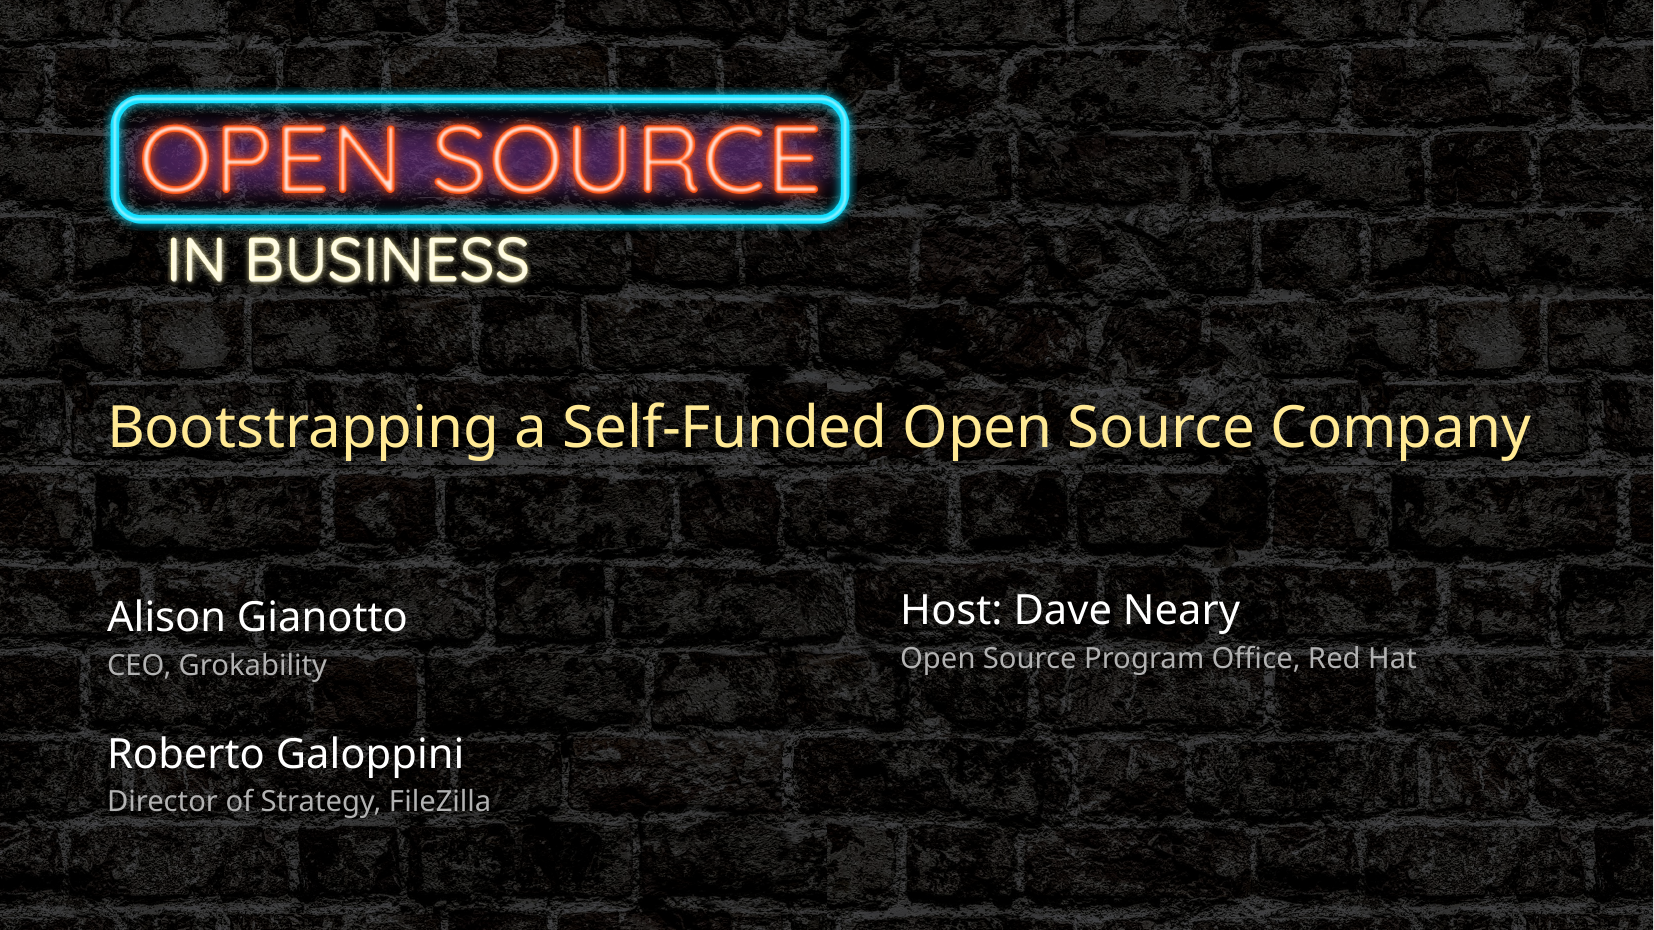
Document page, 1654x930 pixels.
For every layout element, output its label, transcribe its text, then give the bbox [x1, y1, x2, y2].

text_box Host: Dave Neary Open Source Program Office, Red Hat [900, 579, 1587, 885]
picture [0, 0, 1654, 930]
subtitle Alison Gianotto CEO, Grokability Roberto Galoppini Director of Strategy, FileZilla [107, 587, 794, 892]
title Bootstrapping a Self-Funded Open Source Company [107, 385, 1546, 545]
